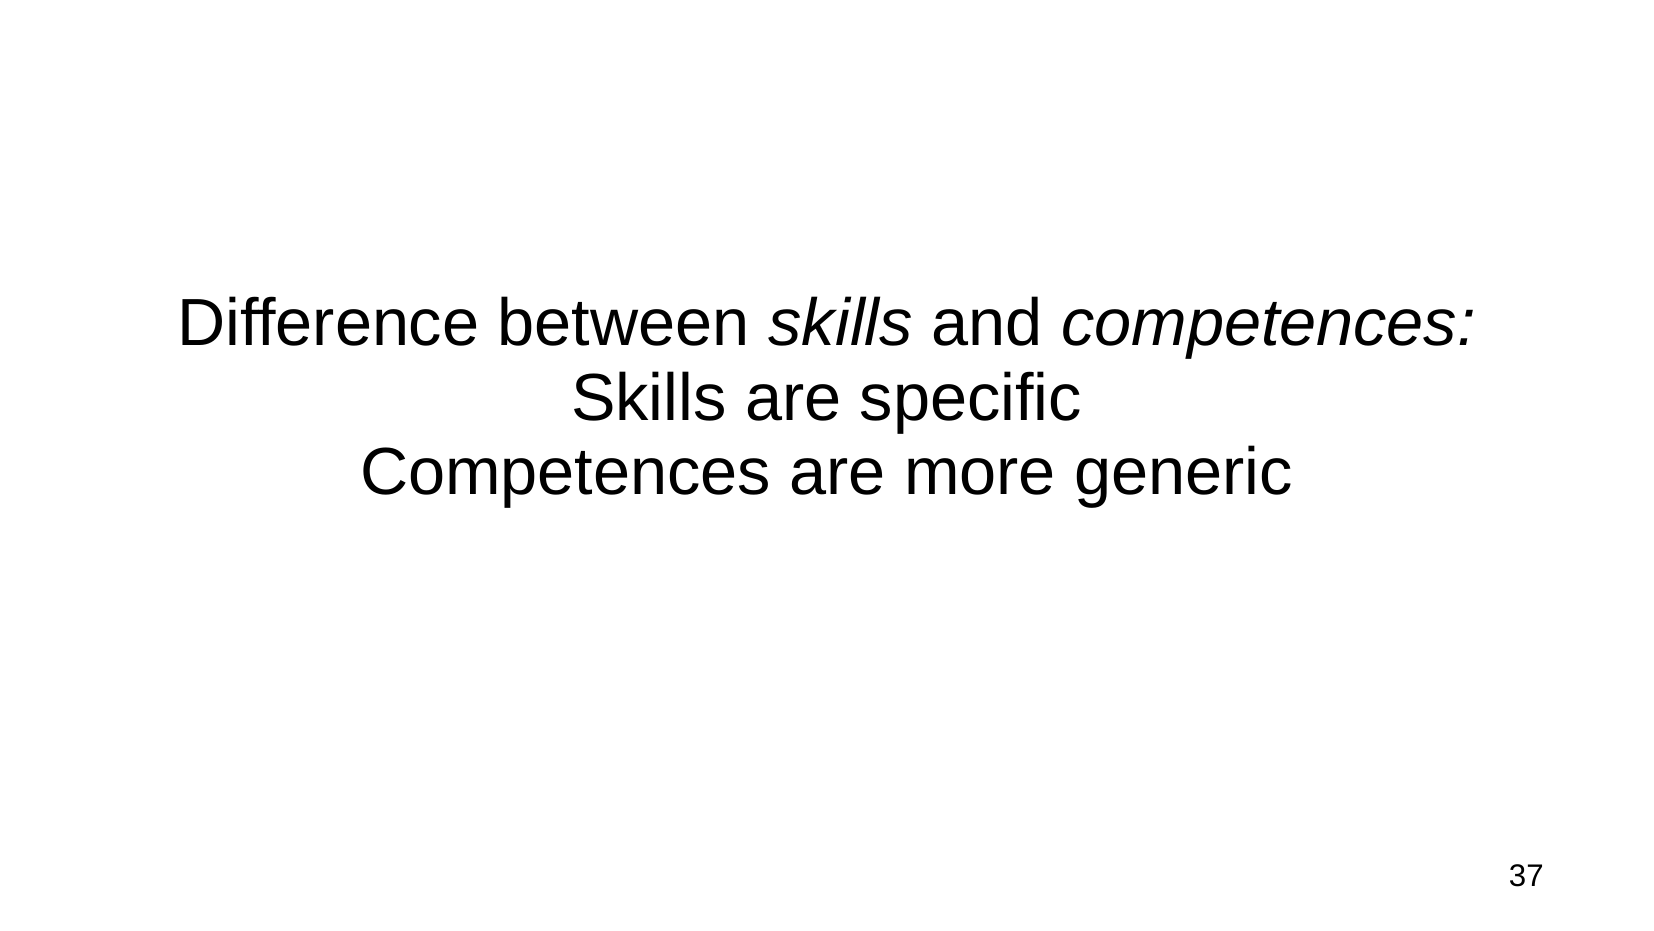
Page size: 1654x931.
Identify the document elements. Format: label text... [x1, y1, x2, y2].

subtitle Difference between skills and competences: Skills are specific Competences are more generic [82, 37, 1571, 757]
text_box <nummer> [1494, 850, 1654, 921]
